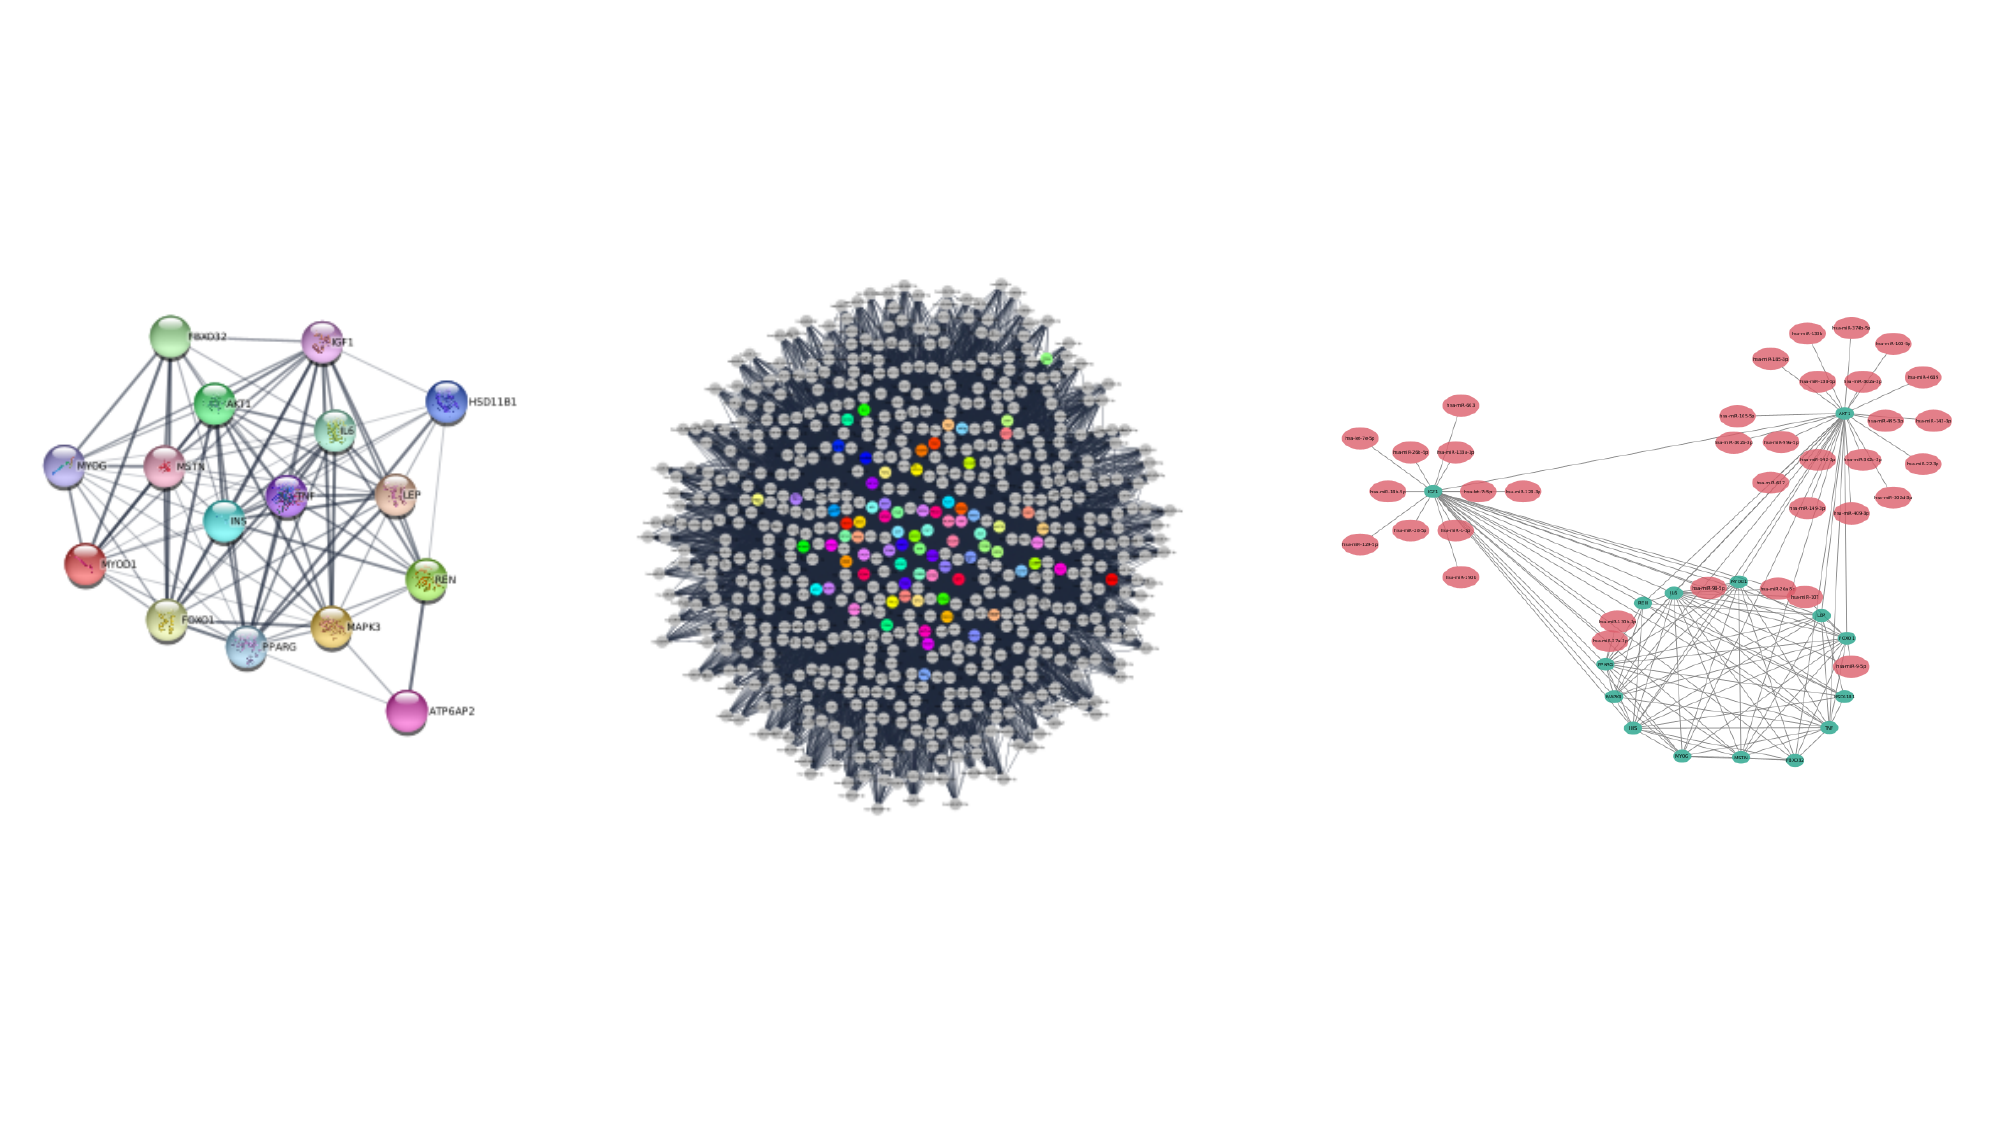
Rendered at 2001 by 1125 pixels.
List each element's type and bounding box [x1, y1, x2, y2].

picture [1299, 292, 1997, 786]
picture [23, 271, 579, 769]
picture [625, 254, 1211, 863]
